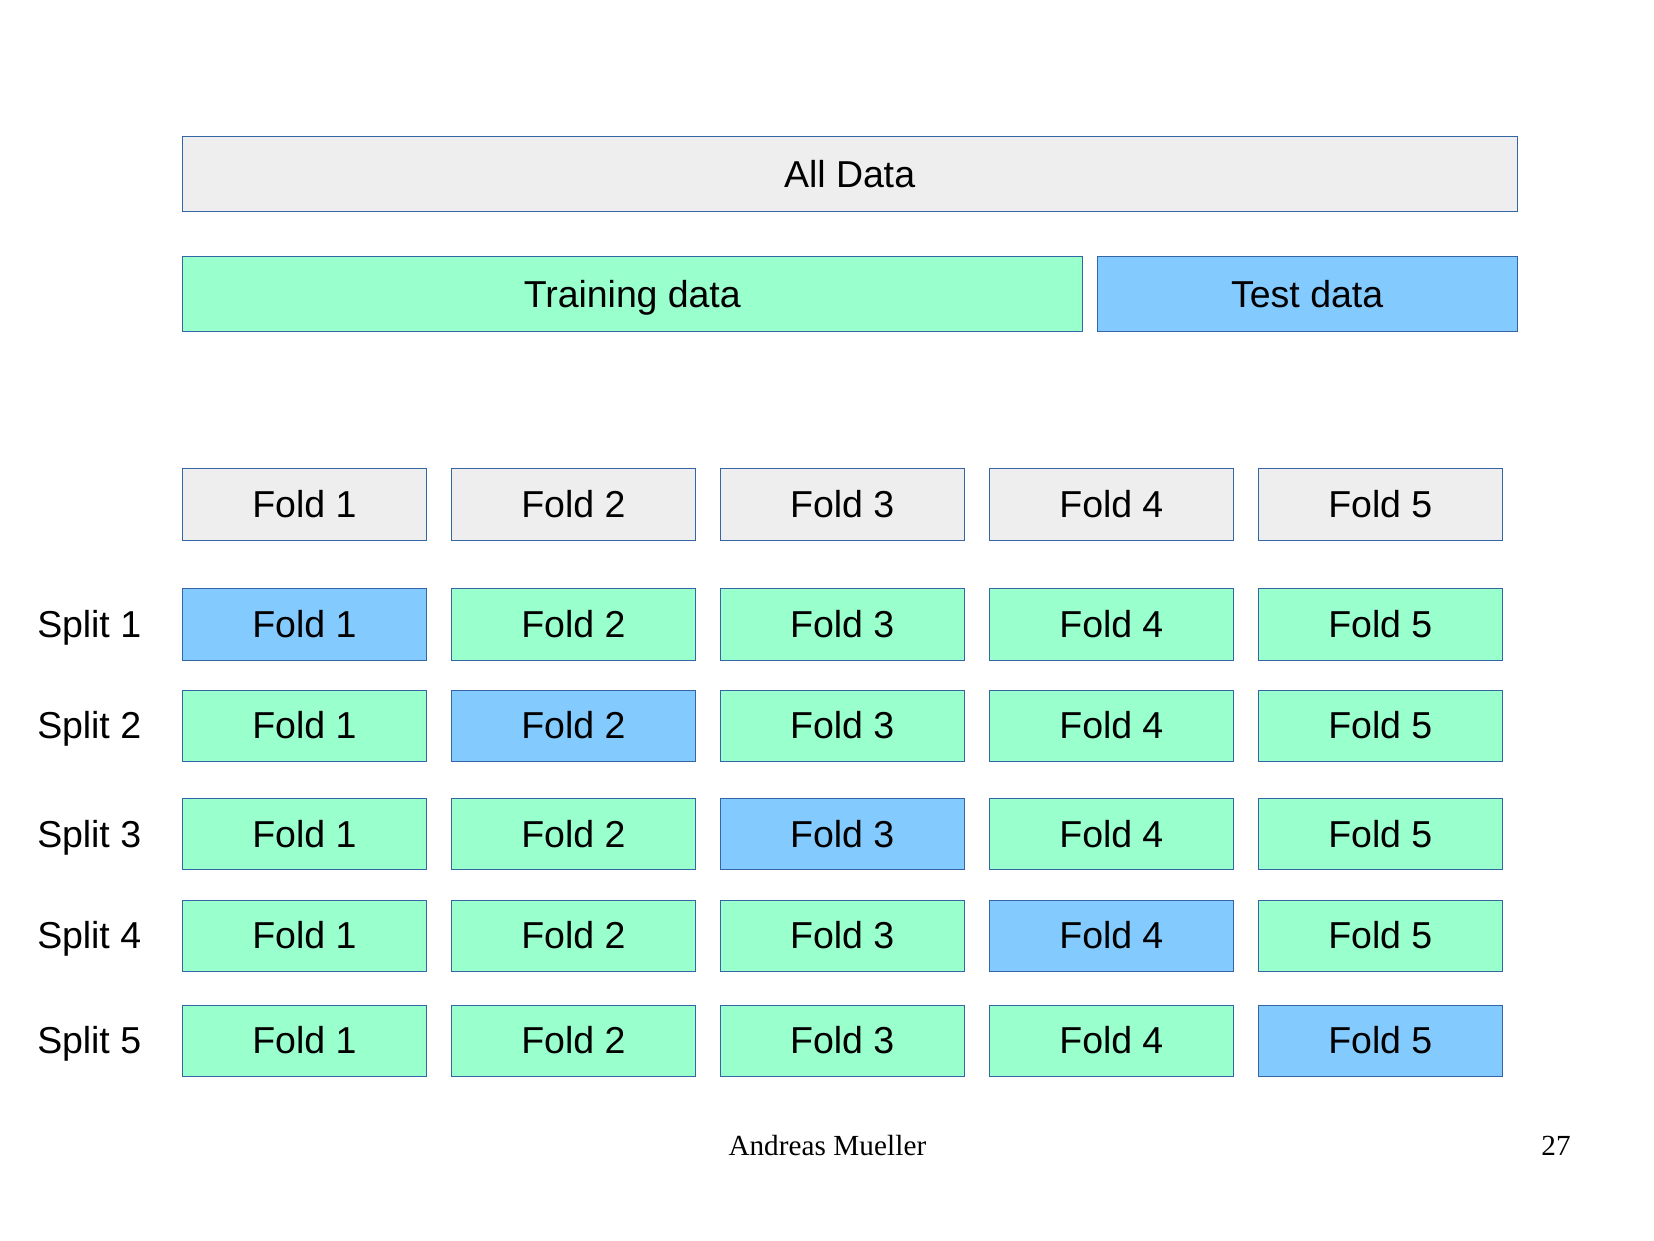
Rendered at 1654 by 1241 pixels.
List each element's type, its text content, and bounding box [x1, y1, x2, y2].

text_box Fold 5 [1258, 900, 1503, 972]
text_box Fold 5 [1258, 1005, 1503, 1077]
text_box Split 4 [22, 907, 160, 965]
text_box Fold 4 [989, 690, 1234, 762]
text_box Fold 2 [451, 1005, 696, 1077]
text_box Split 2 [22, 697, 160, 755]
text_box Fold 3 [720, 588, 965, 661]
text_box Fold 5 [1258, 468, 1503, 541]
text_box Fold 2 [451, 588, 696, 661]
text_box Split 3 [22, 805, 160, 863]
text_box [1485, 600, 1636, 671]
text_box Fold 3 [720, 690, 965, 762]
text_box Fold 1 [182, 900, 427, 972]
text_box Fold 3 [720, 468, 965, 541]
text_box Fold 1 [182, 588, 427, 661]
text_box Fold 5 [1258, 690, 1503, 762]
text_box Fold 1 [182, 1005, 427, 1077]
text_box Fold 3 [720, 900, 965, 972]
text_box Fold 3 [720, 798, 965, 870]
text_box Fold 2 [451, 468, 696, 541]
text_box Fold 1 [182, 468, 427, 541]
text_box All Data [182, 136, 1518, 212]
text_box Fold 4 [989, 468, 1234, 541]
text_box Fold 4 [989, 588, 1234, 661]
text_box Fold 5 [1258, 798, 1503, 870]
text_box Split 5 [22, 1012, 160, 1070]
text_box Fold 2 [451, 798, 696, 870]
text_box Fold 2 [451, 690, 696, 762]
text_box Split 1 [22, 595, 160, 653]
text_box Fold 2 [451, 900, 696, 972]
text_box Test data [1097, 256, 1518, 332]
text_box Fold 4 [989, 1005, 1234, 1077]
text_box Fold 1 [182, 798, 427, 870]
text_box Fold 4 [989, 798, 1234, 870]
text_box Fold 1 [182, 690, 427, 762]
text_box Training data [182, 256, 1083, 332]
text_box Fold 4 [989, 900, 1234, 972]
text_box Fold 3 [720, 1005, 965, 1077]
text_box Fold 5 [1258, 588, 1503, 661]
